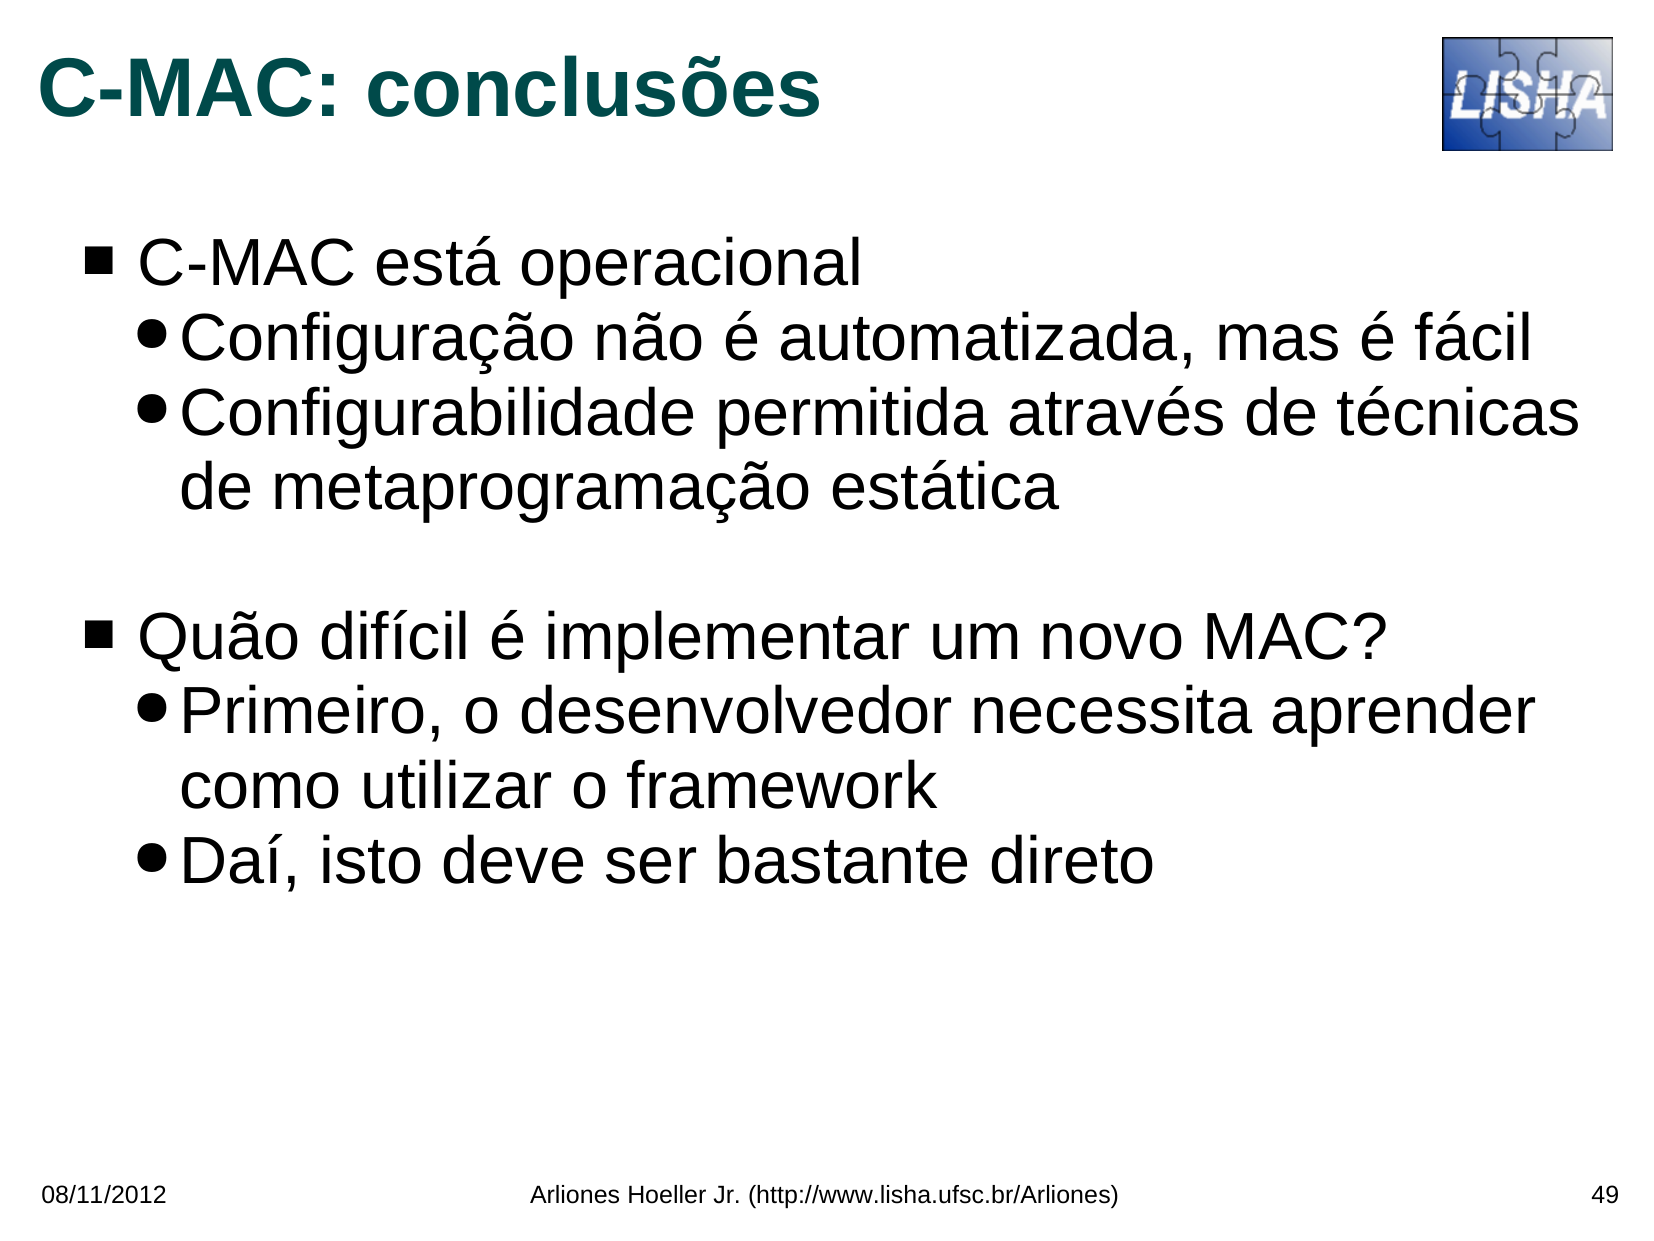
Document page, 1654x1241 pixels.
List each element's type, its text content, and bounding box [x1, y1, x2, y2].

picture [1442, 37, 1613, 151]
title C-MAC: conclusões [37, 37, 1426, 151]
list C-MAC está operacional Configuração não é automatizada, mas é fácil Configurabilidade permitida através de técnicas de metaprogramação estática Quão difícil é implementar um novo MAC? Primeiro, o desenvolvedor necessita aprender como utilizar o framework Daí, isto deve ser bastante direto [37, 225, 1613, 1163]
